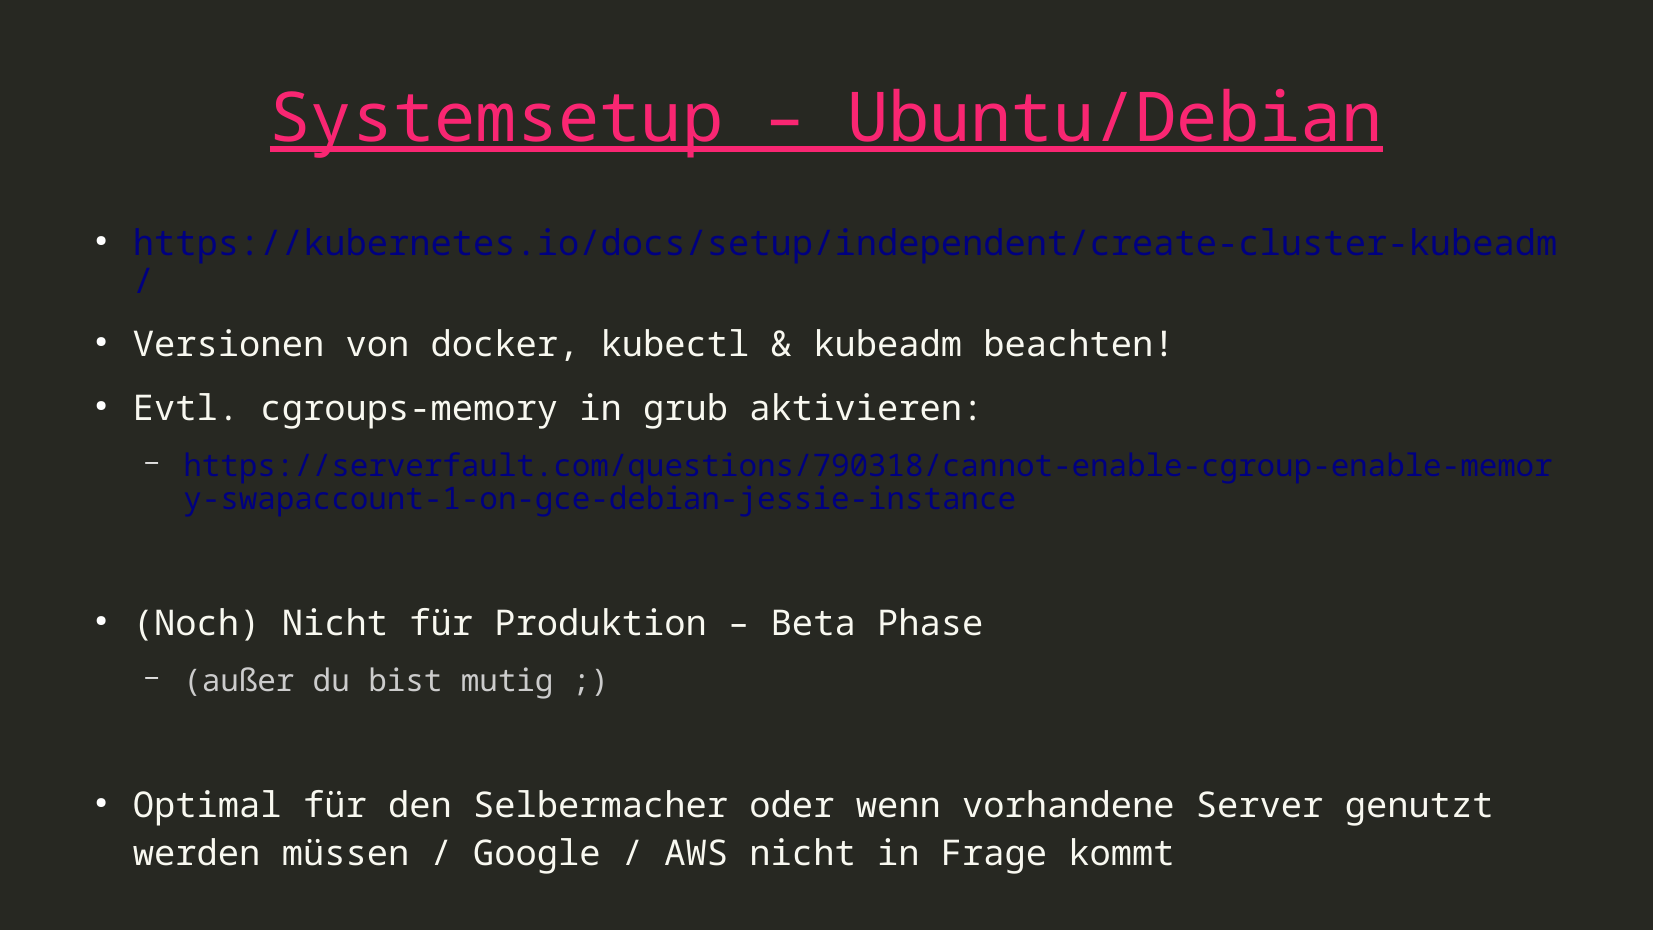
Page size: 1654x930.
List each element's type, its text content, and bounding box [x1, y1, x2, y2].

title Systemsetup – Ubuntu/Debian [82, 36, 1571, 193]
list https://kubernetes.io/docs/setup/independent/create-cluster-kubeadm/ Versionen von docker, kubectl & kubeadm beachten! Evtl. cgroups-memory in grub aktivieren: https://serverfault.com/questions/790318/cannot-enable-cgroup-enable-memory-swapaccount-1-on-gce-debian-jessie-instance (Noch) Nicht für Produktion – Beta Phase (außer du bist mutig ;) Optimal für den Selbermacher oder wenn vorhandene Server genutzt werden müssen / Google / AWS nicht in Frage kommt [82, 217, 1571, 811]
